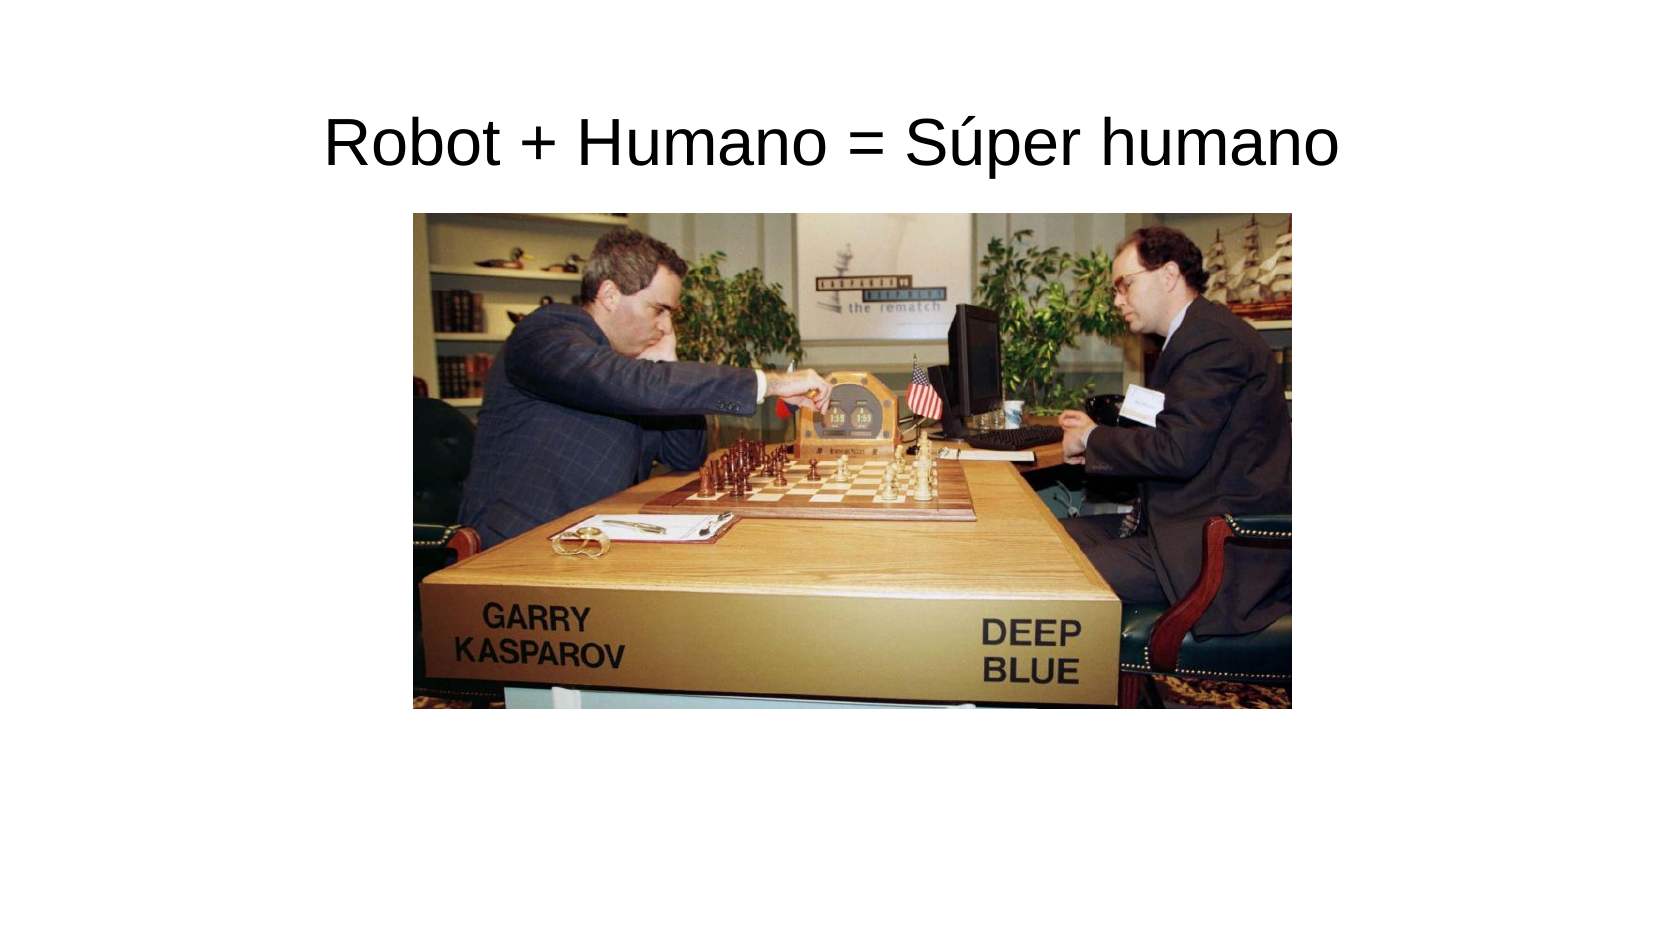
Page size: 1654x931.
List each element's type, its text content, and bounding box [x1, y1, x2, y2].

picture [413, 213, 1292, 709]
subtitle Robot + Humano = Súper humano [88, 88, 1577, 196]
